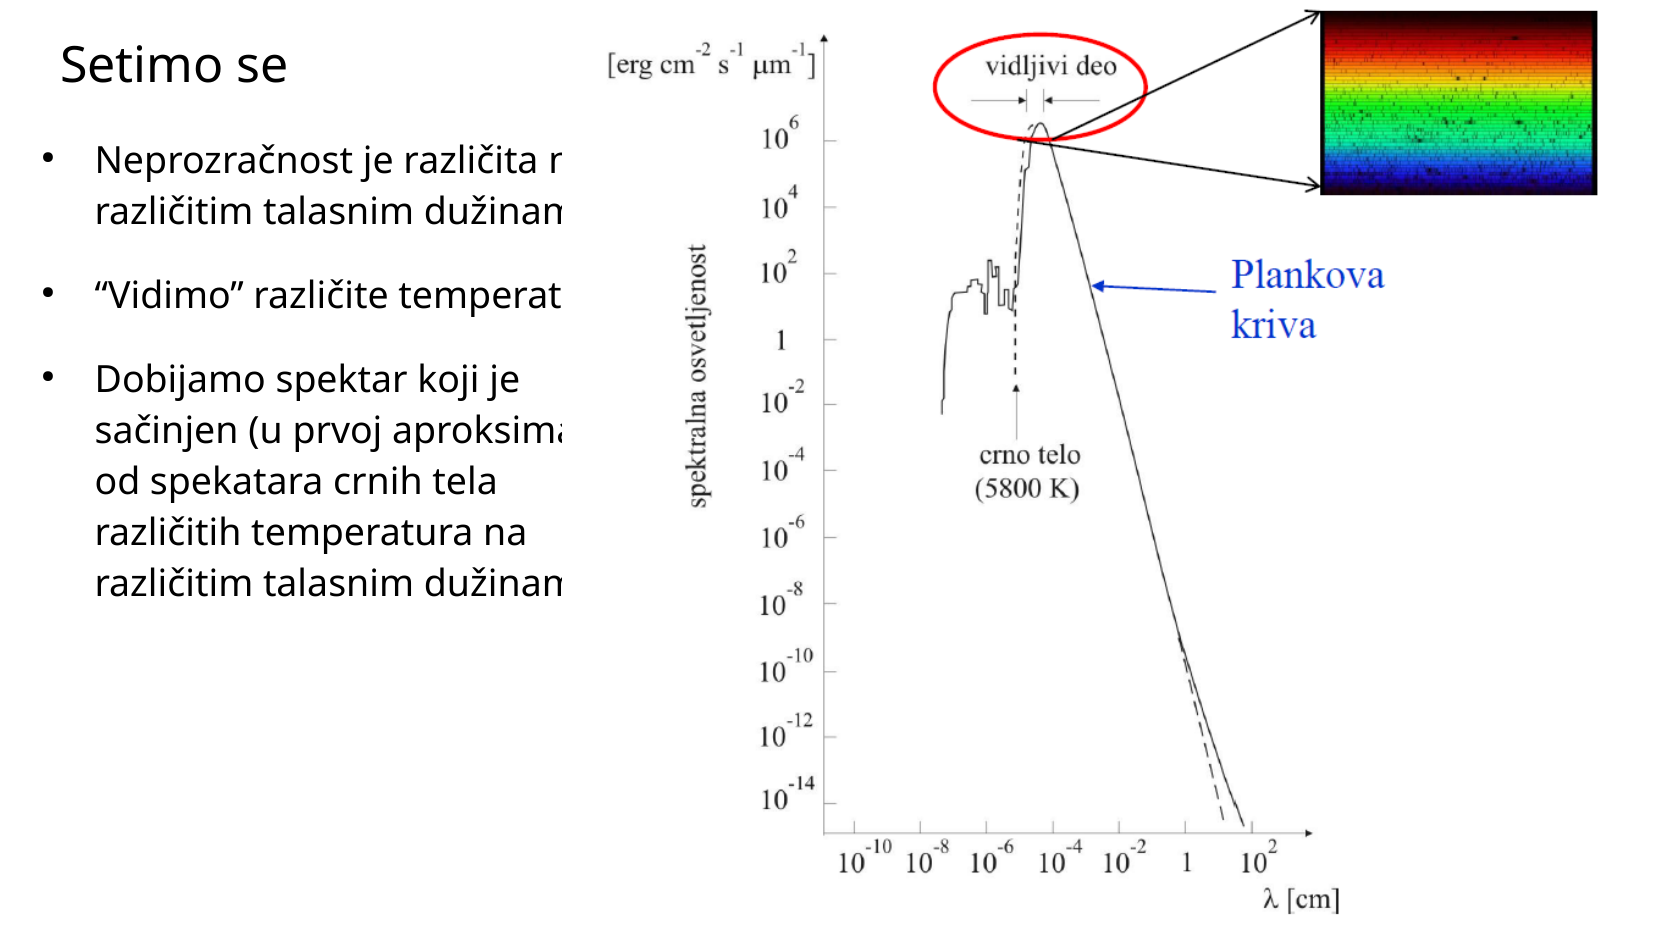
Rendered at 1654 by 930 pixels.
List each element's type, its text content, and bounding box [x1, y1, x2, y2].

list Neprozračnost je različita na različitim talasnim dužinama. “Vidimo” različite temperature. Dobijamo spektar koji je sačinjen (u prvoj aproksimaciji) od spekatara crnih tela različitih temperatura na različitim talasnim dužinama. [23, 133, 562, 863]
title Setimo se [59, 13, 562, 113]
picture [562, 0, 1650, 930]
